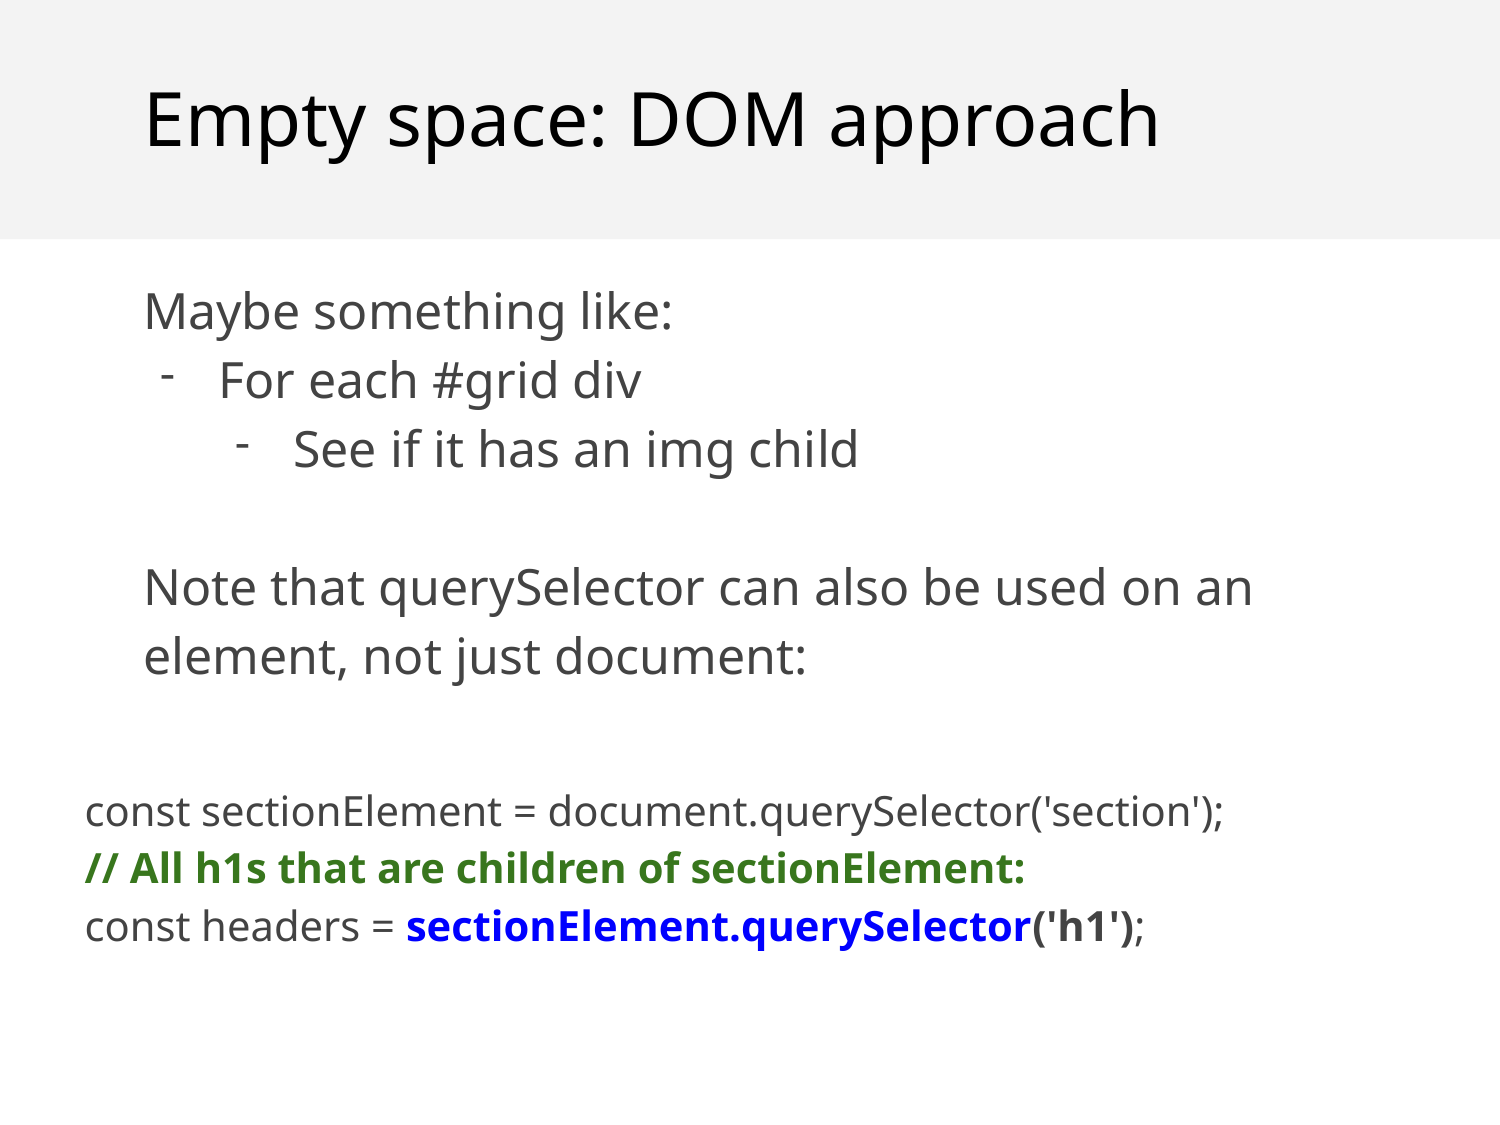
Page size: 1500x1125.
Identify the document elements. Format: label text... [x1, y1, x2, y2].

text_box const sectionElement = document.querySelector('section'); // All h1s that are children of sectionElement: const headers = sectionElement.querySelector('h1'); [69, 749, 1476, 986]
list Maybe something like: For each #grid div See if it has an img child Note that querySelector can also be used on an element, not just document: [128, 255, 1372, 690]
title Empty space: DOM approach [128, 56, 1372, 183]
